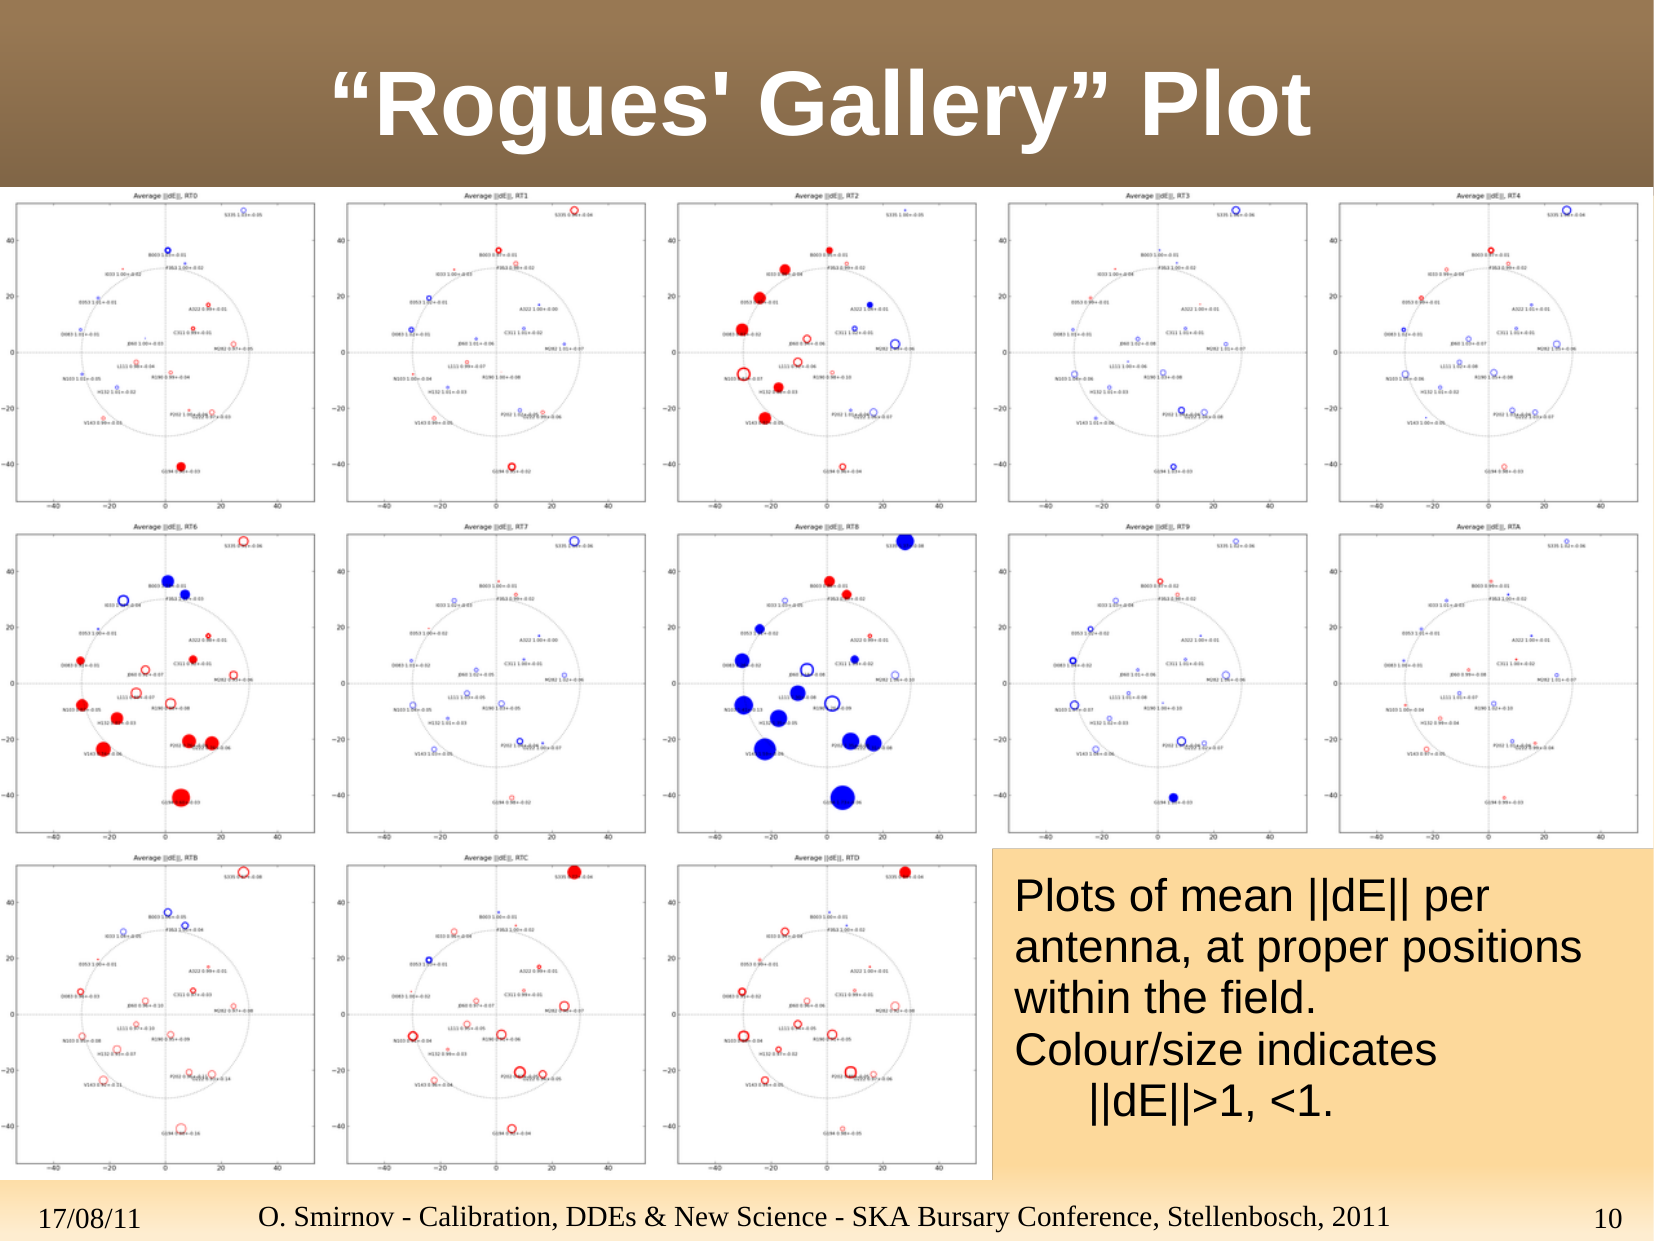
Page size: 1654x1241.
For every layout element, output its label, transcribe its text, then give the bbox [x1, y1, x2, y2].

text_box Plots of mean ||dE|| per antenna, at proper positions within the field. Colour/size indicates ||dE||>1, <1. [999, 862, 1651, 1163]
title “Rogues' Gallery” Plot [76, 7, 1565, 187]
picture [0, 0, 1654, 1241]
